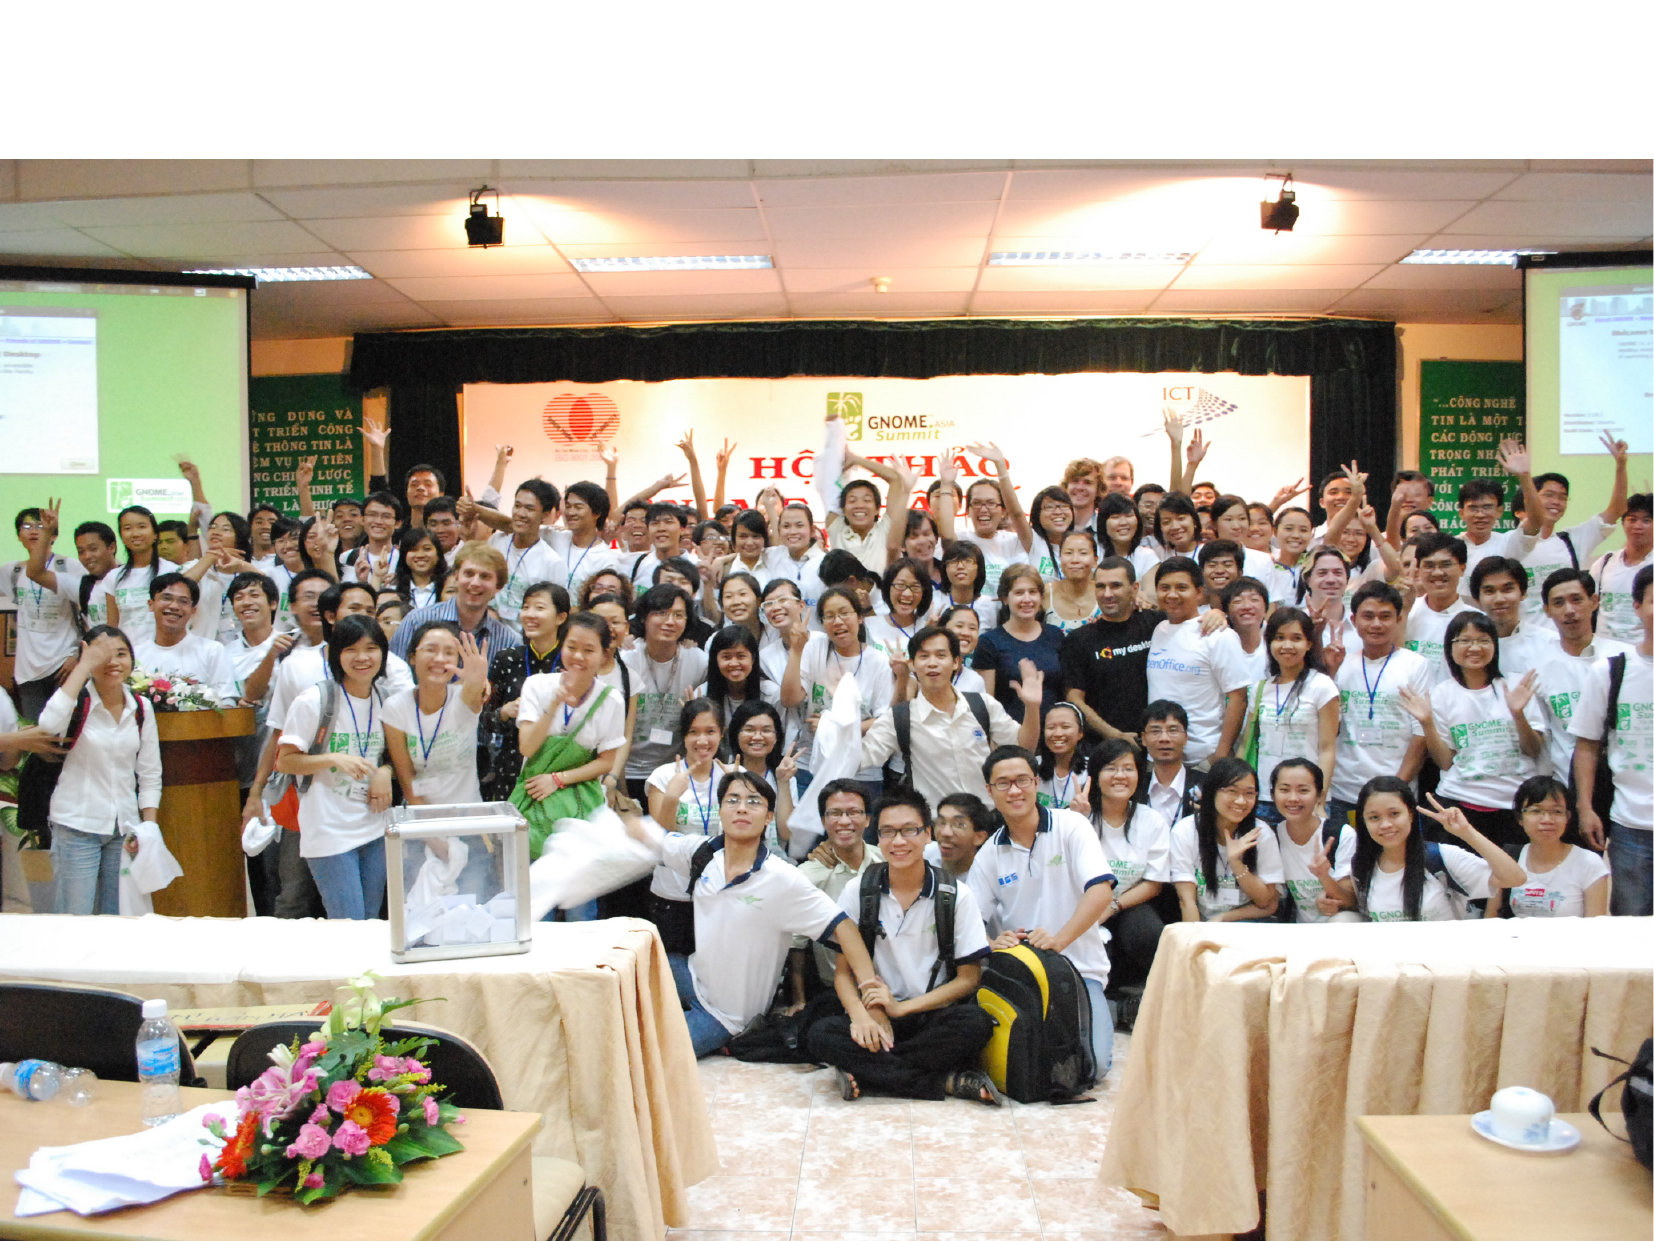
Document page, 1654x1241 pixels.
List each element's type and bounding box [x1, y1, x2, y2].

picture [0, 159, 1654, 1241]
